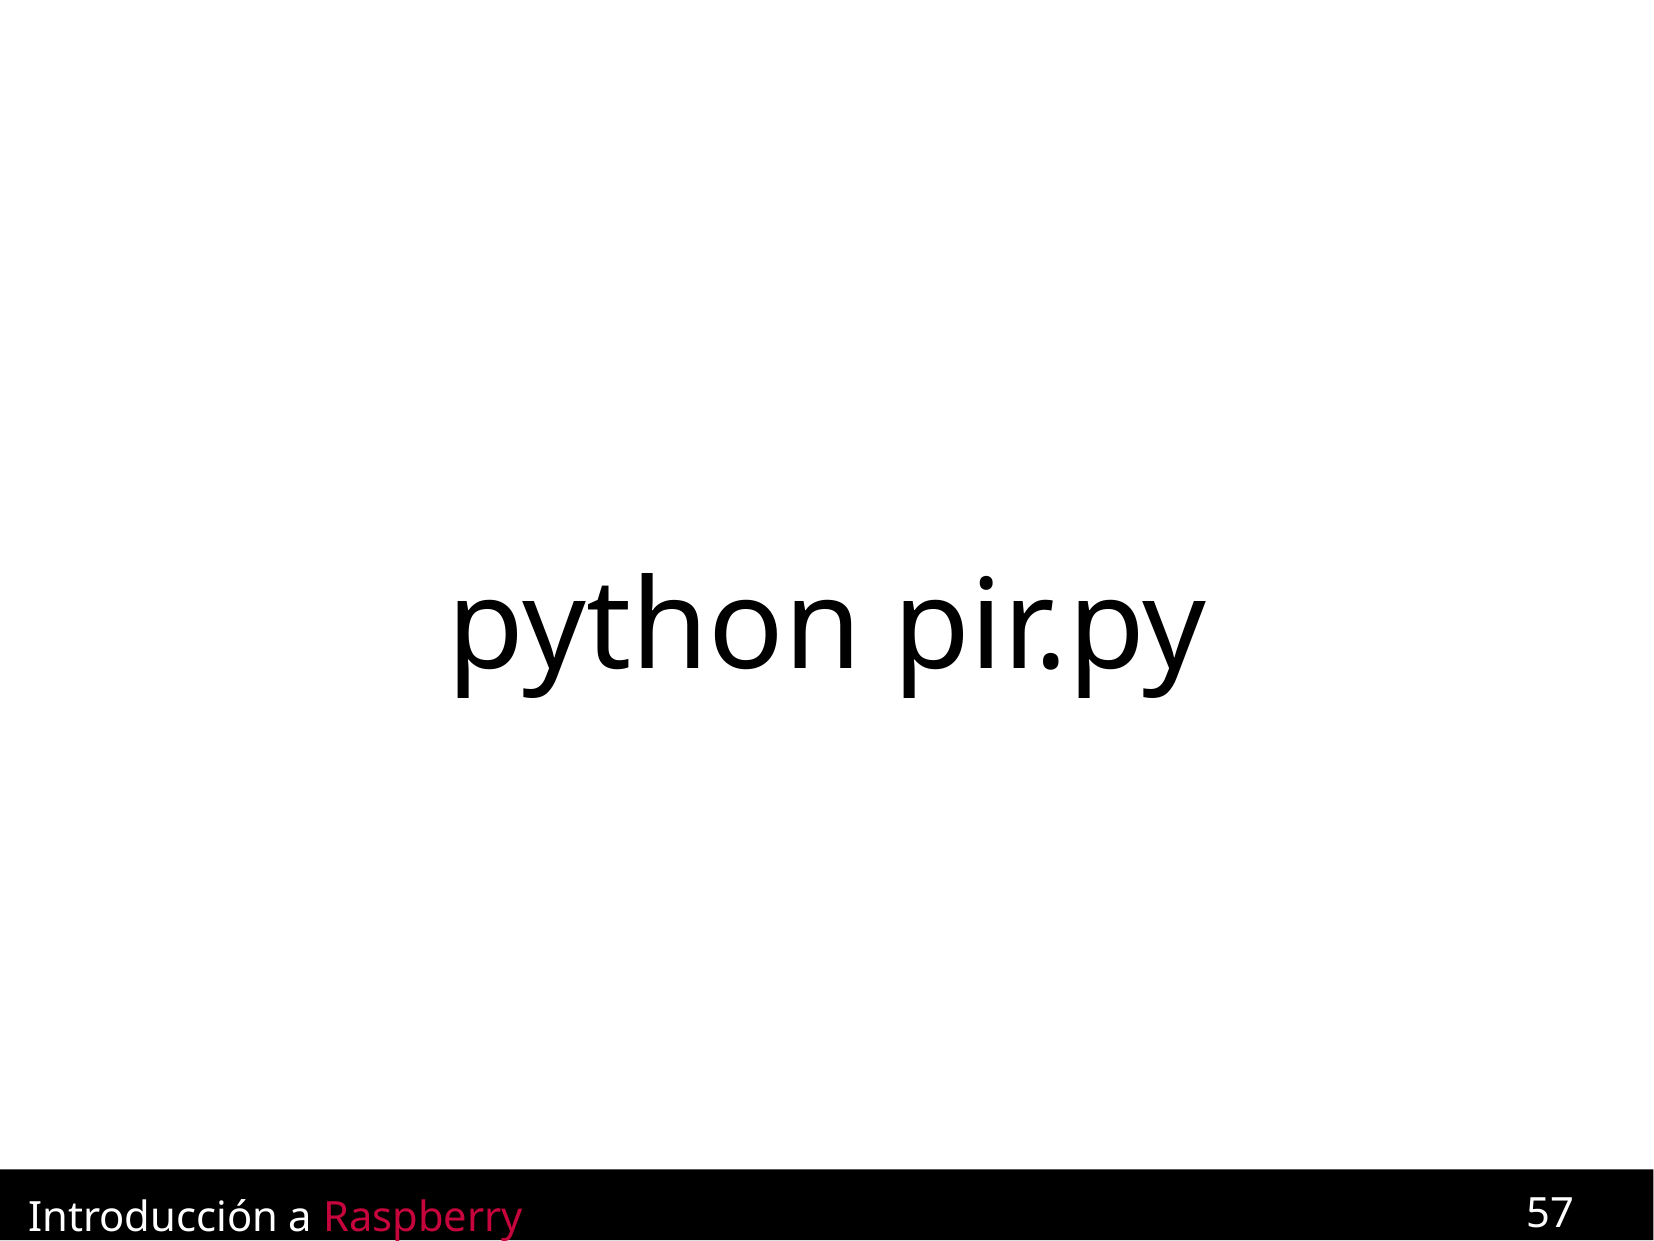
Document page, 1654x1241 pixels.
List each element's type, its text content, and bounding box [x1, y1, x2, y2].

text_box Introducción a Raspberry Pi [13, 1179, 556, 1241]
text_box [0, 0, 1654, 1241]
text_box <number> [1521, 1175, 1654, 1241]
title python pir.py [83, 516, 1572, 724]
